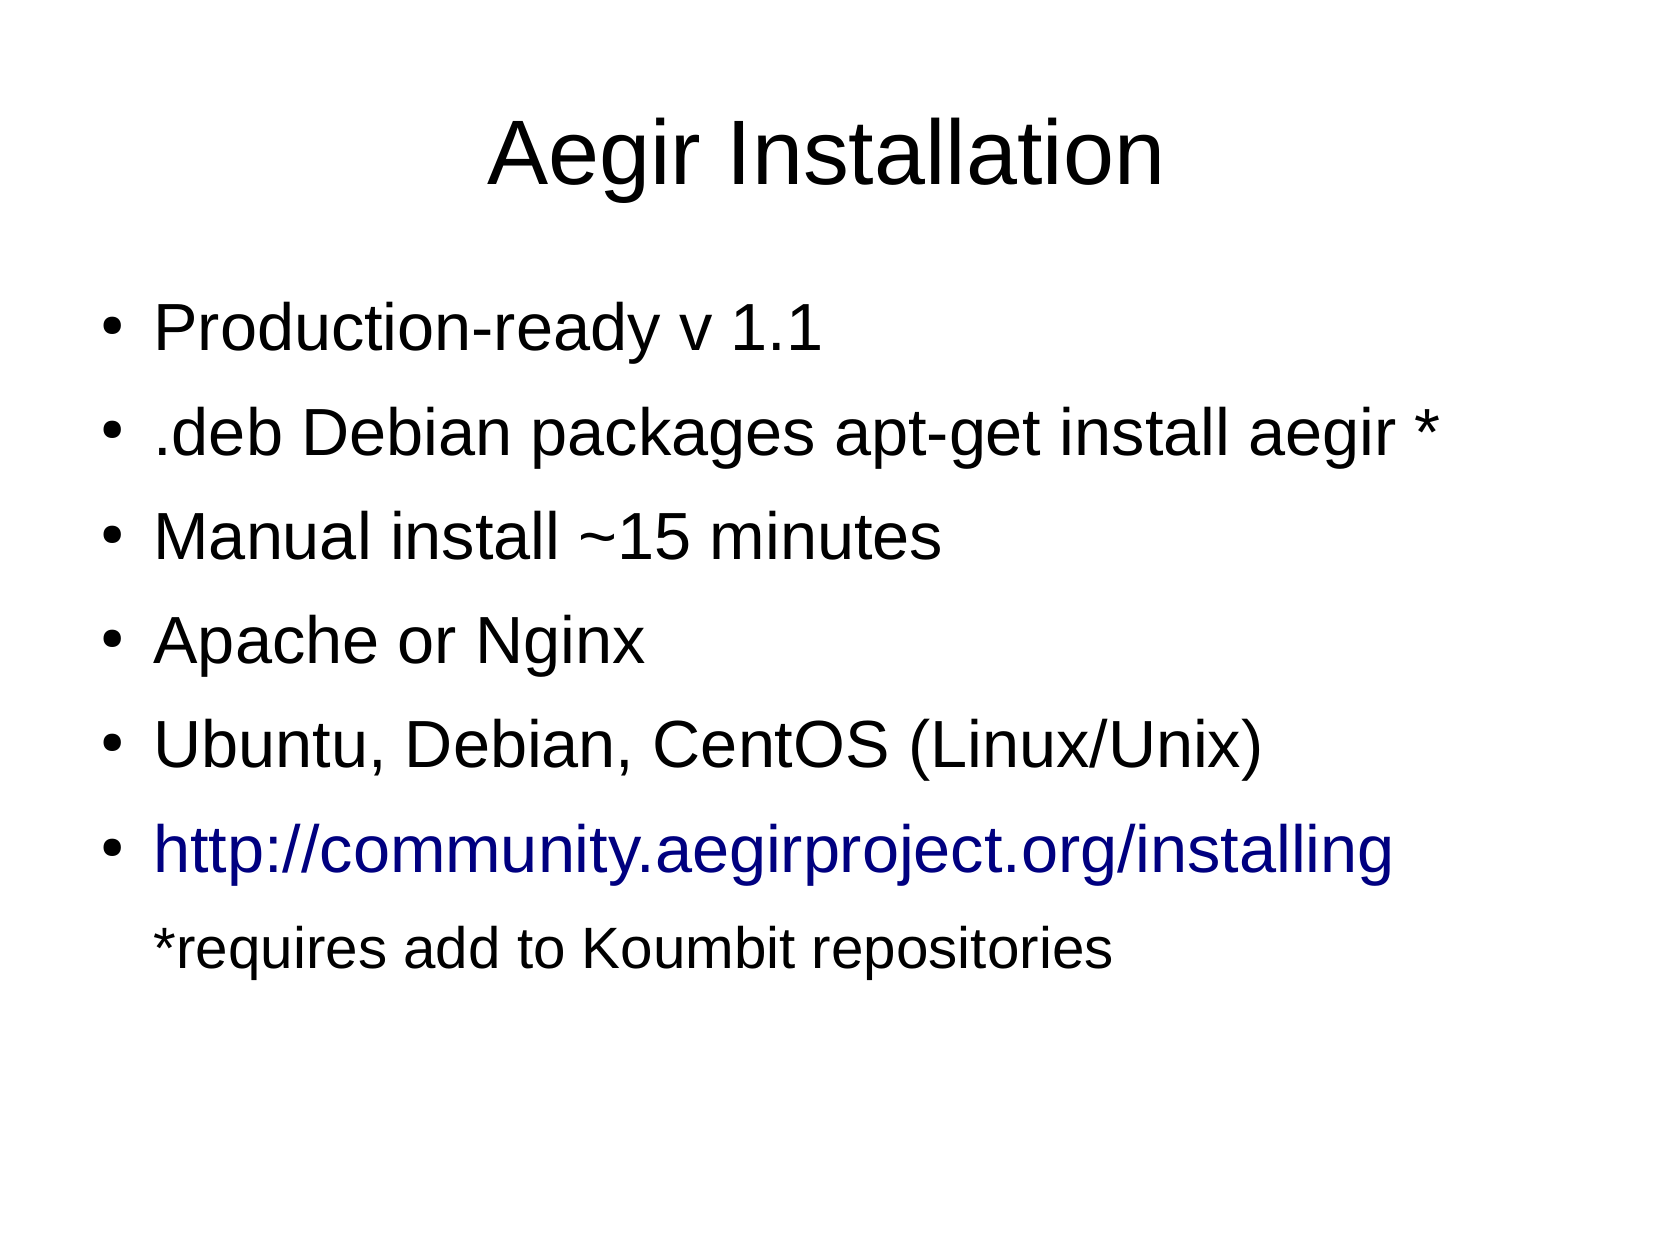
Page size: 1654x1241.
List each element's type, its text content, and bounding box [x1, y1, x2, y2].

list Production-ready v 1.1 .deb Debian packages apt-get install aegir * Manual install ~15 minutes Apache or Nginx Ubuntu, Debian, CentOS (Linux/Unix) http://community.aegirproject.org/installing *requires add to Koumbit repositories [82, 290, 1571, 1109]
title Aegir Installation [82, 49, 1571, 257]
